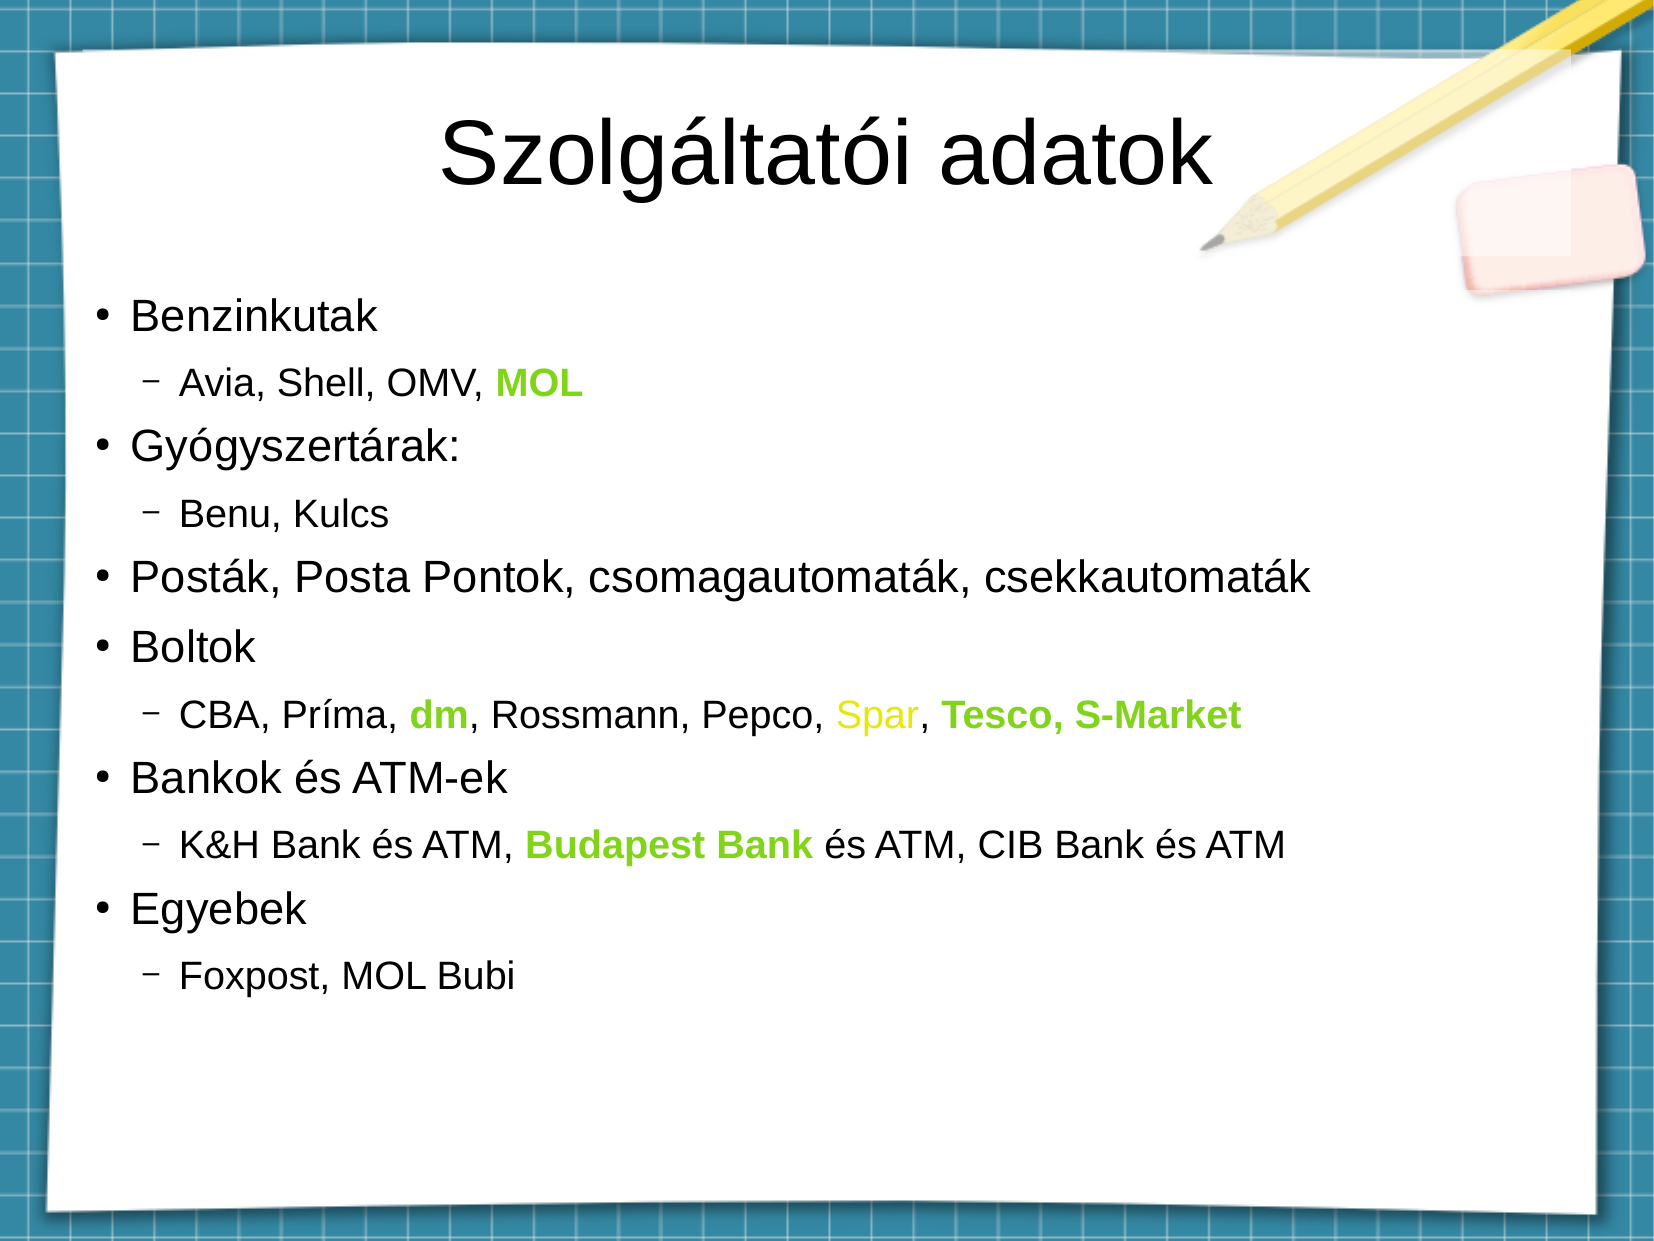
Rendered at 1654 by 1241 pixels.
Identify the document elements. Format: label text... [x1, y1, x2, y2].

title Szolgáltatói adatok [82, 49, 1571, 257]
picture [0, 0, 1654, 1241]
list Benzinkutak Avia, Shell, OMV, MOL Gyógyszertárak: Benu, Kulcs Posták, Posta Pontok, csomagautomaták, csekkautomaták Boltok CBA, Príma, dm, Rossmann, Pepco, Spar, Tesco, S-Market Bankok és ATM-ek K&H Bank és ATM, Budapest Bank és ATM, CIB Bank és ATM Egyebek Foxpost, MOL Bubi [82, 290, 1571, 1010]
